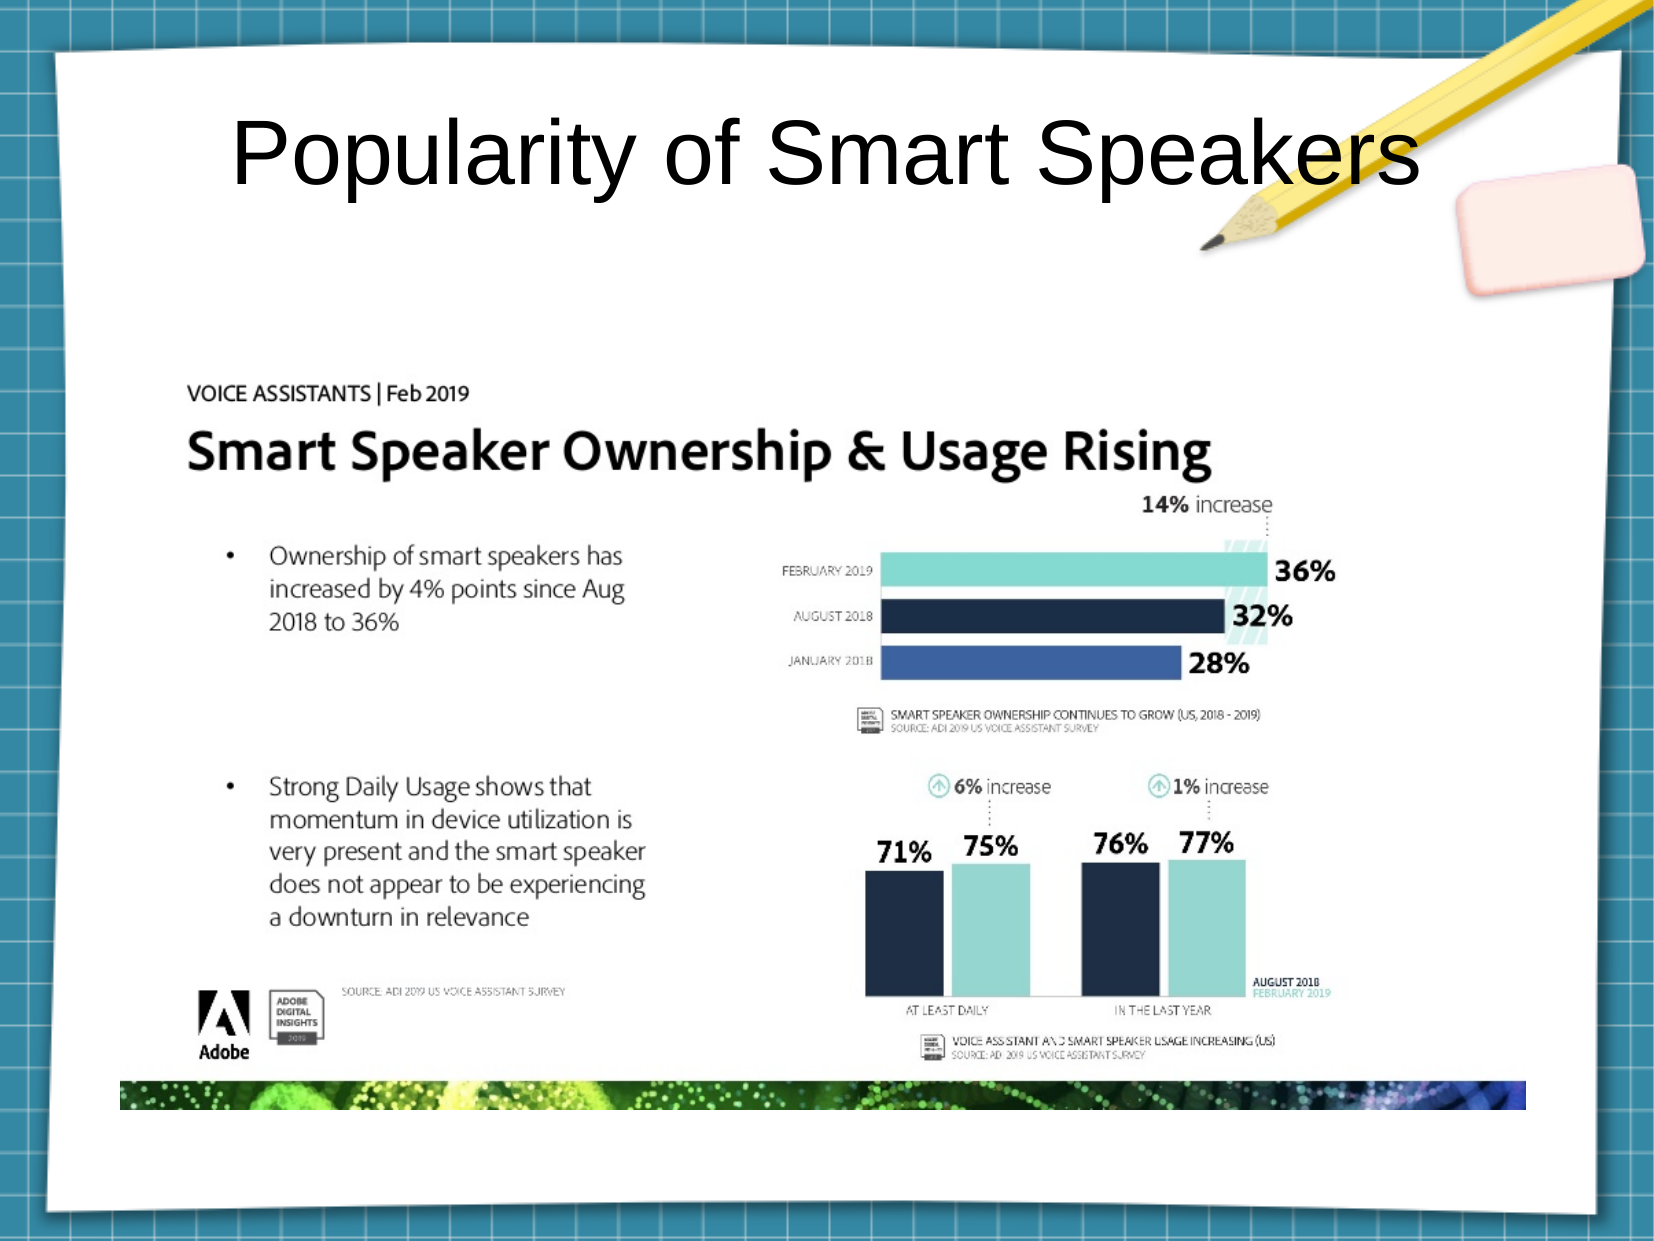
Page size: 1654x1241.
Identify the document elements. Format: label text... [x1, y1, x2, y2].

title Popularity of Smart Speakers [82, 49, 1571, 257]
picture [0, 0, 1654, 1241]
